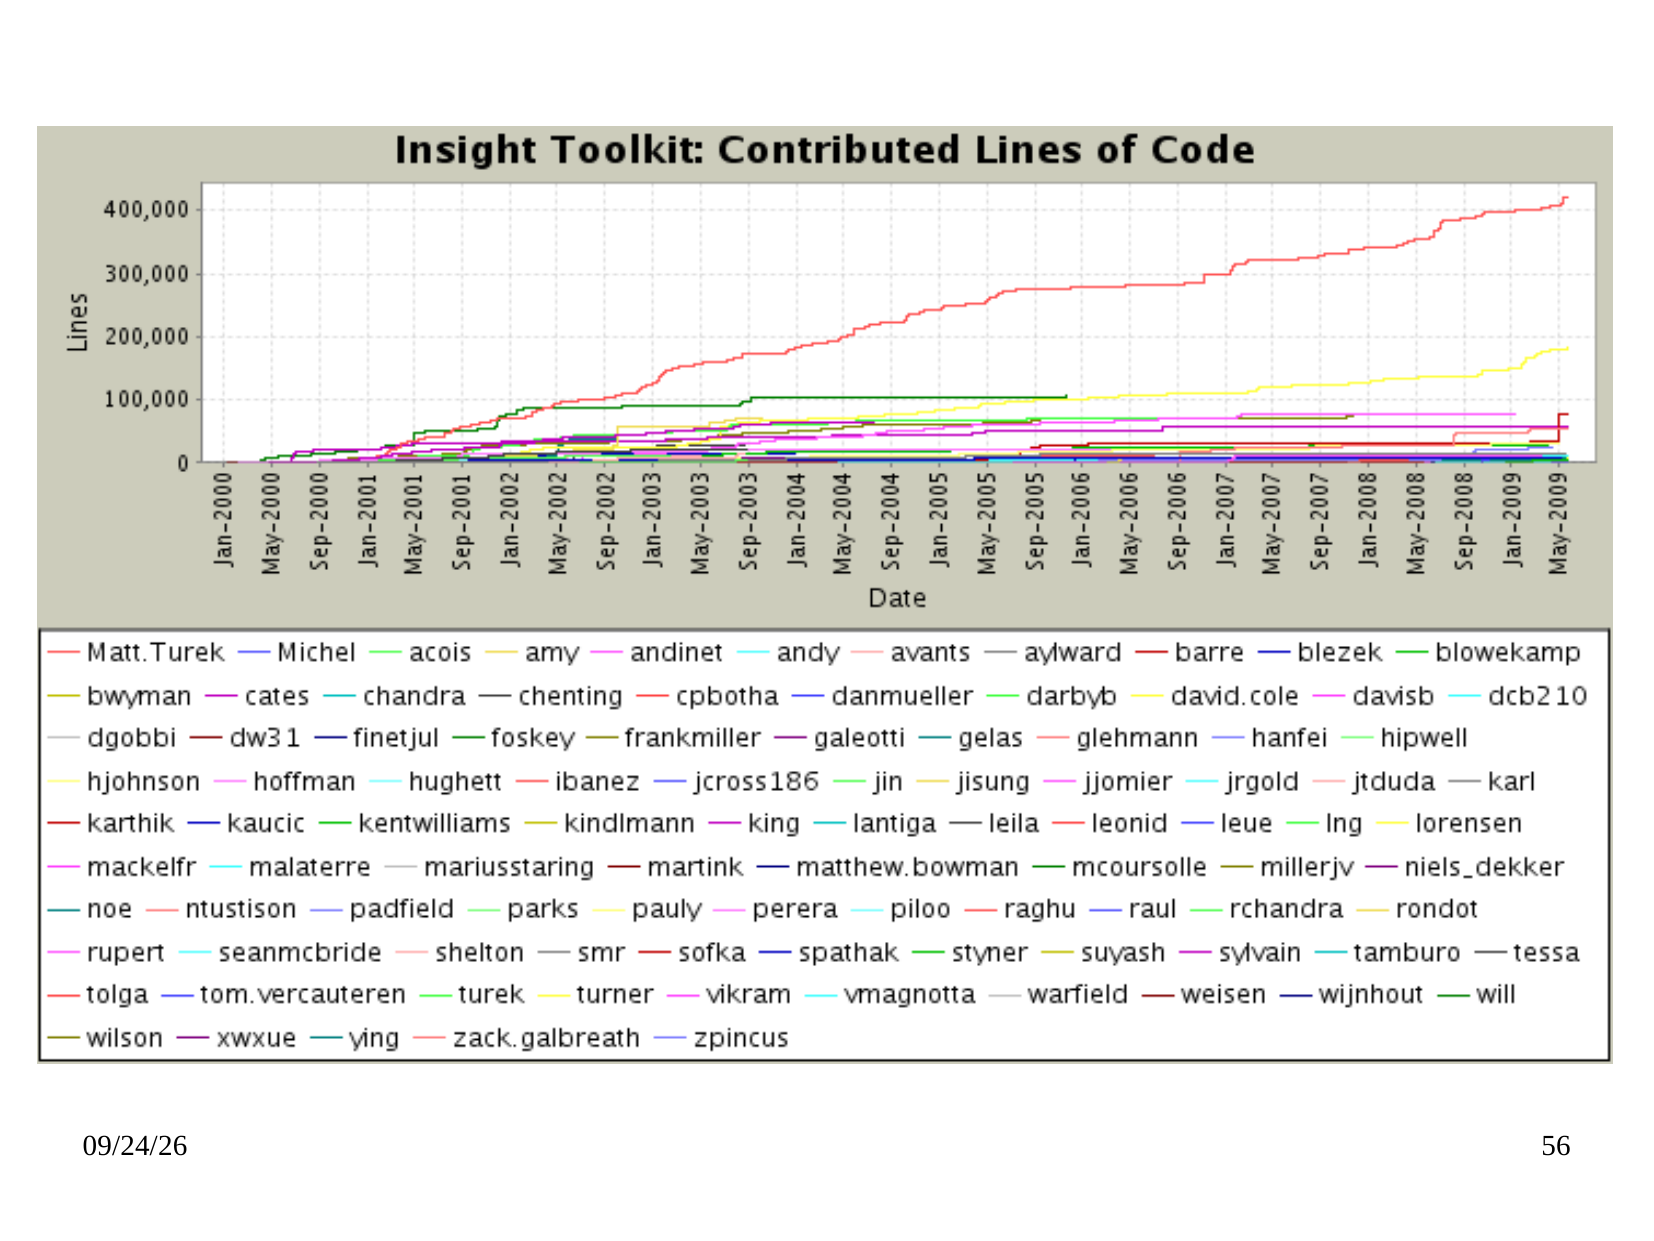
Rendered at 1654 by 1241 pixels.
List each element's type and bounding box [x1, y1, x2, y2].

picture [37, 126, 1613, 1064]
